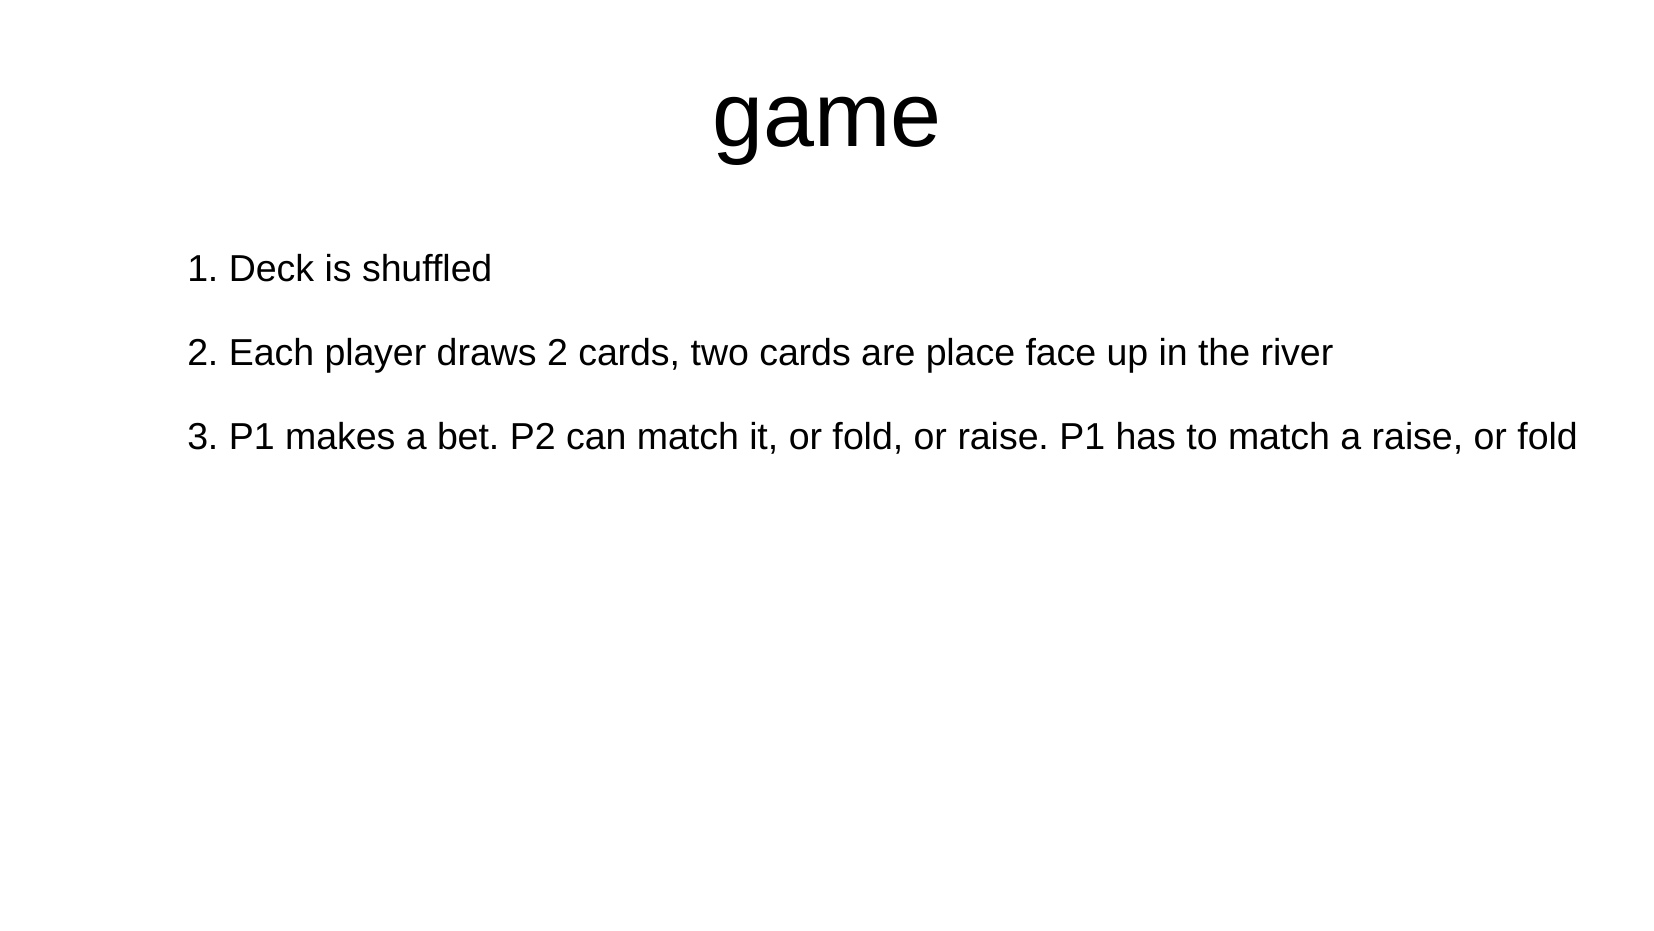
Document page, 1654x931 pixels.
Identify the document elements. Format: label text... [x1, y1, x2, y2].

text_box 1. Deck is shuffled 2. Each player draws 2 cards, two cards are place face up in the river 3. P1 makes a bet. P2 can match it, or fold, or raise. P1 has to match a raise, or fold [172, 240, 1594, 591]
title game [82, 37, 1571, 193]
